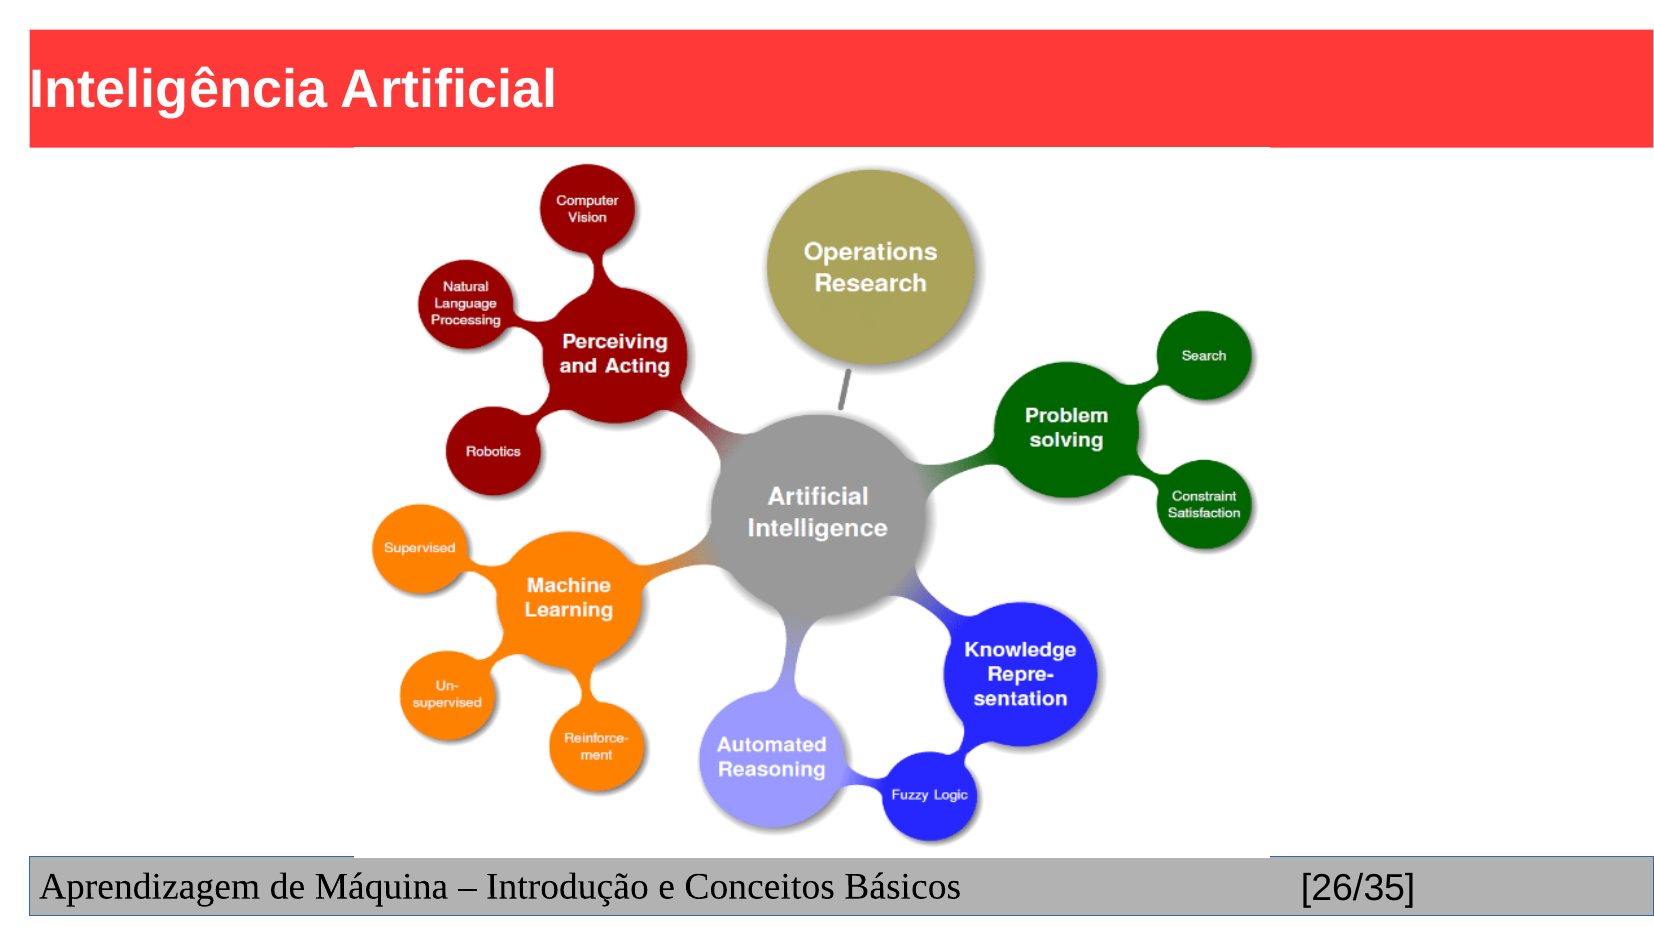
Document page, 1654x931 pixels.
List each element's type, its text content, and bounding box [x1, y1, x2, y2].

picture [354, 147, 1270, 858]
title Inteligência Artificial [29, 29, 1654, 148]
